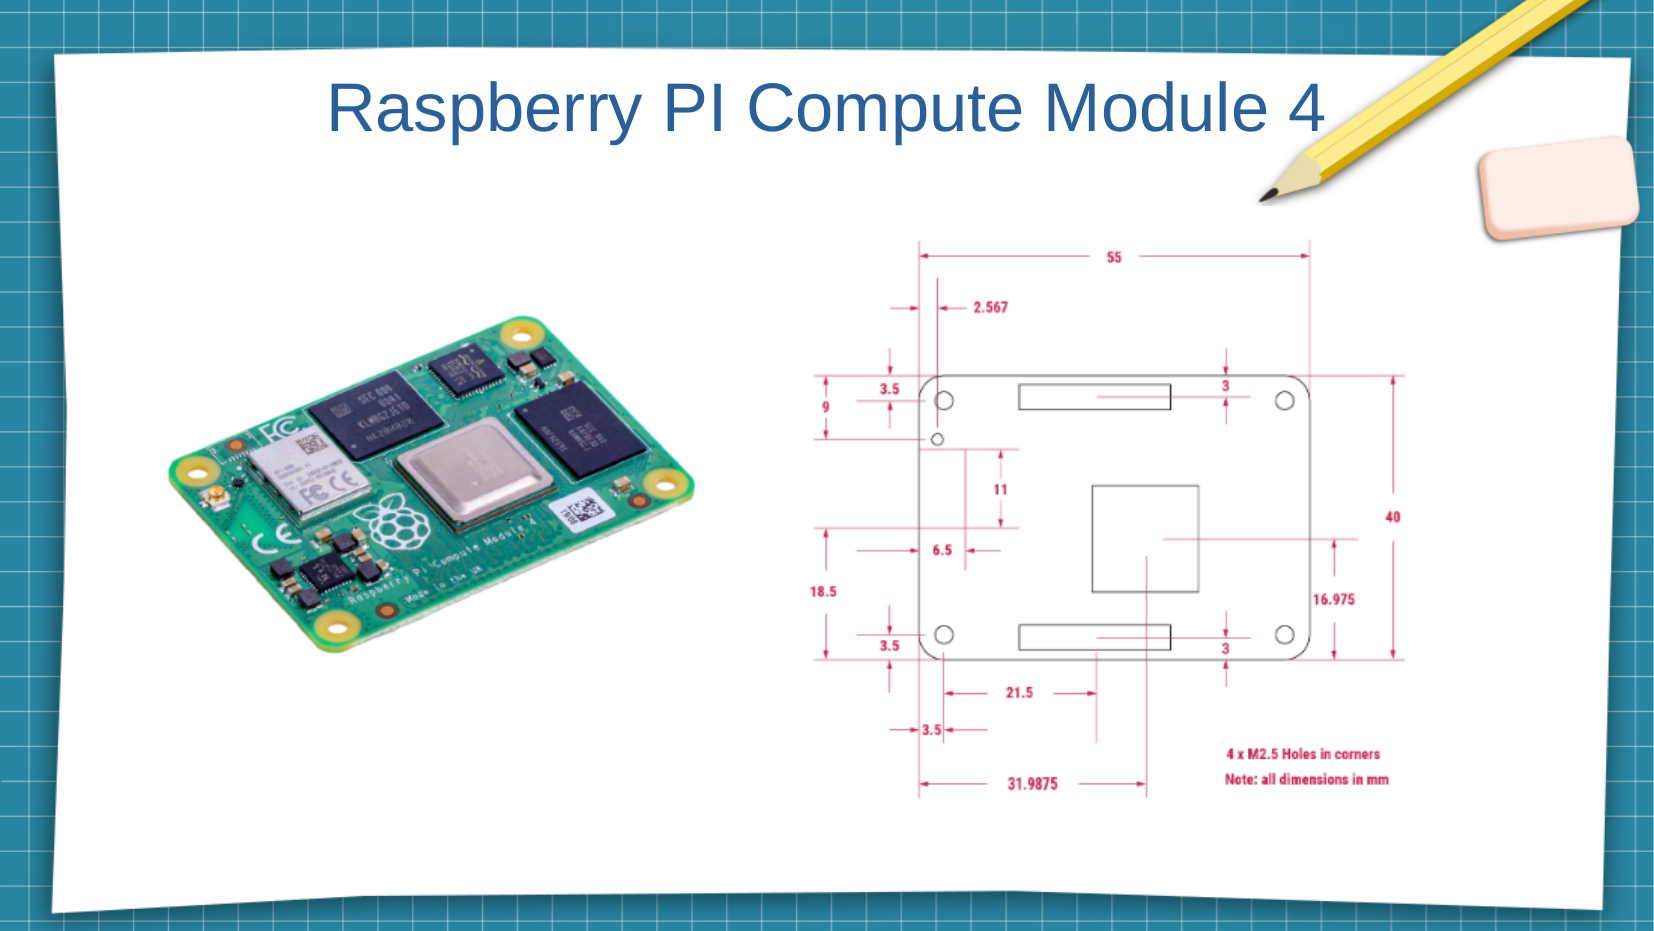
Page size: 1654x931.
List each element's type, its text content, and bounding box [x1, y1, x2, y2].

title Raspberry PI Compute Module 4 [82, 29, 1571, 185]
picture [0, 0, 1654, 931]
